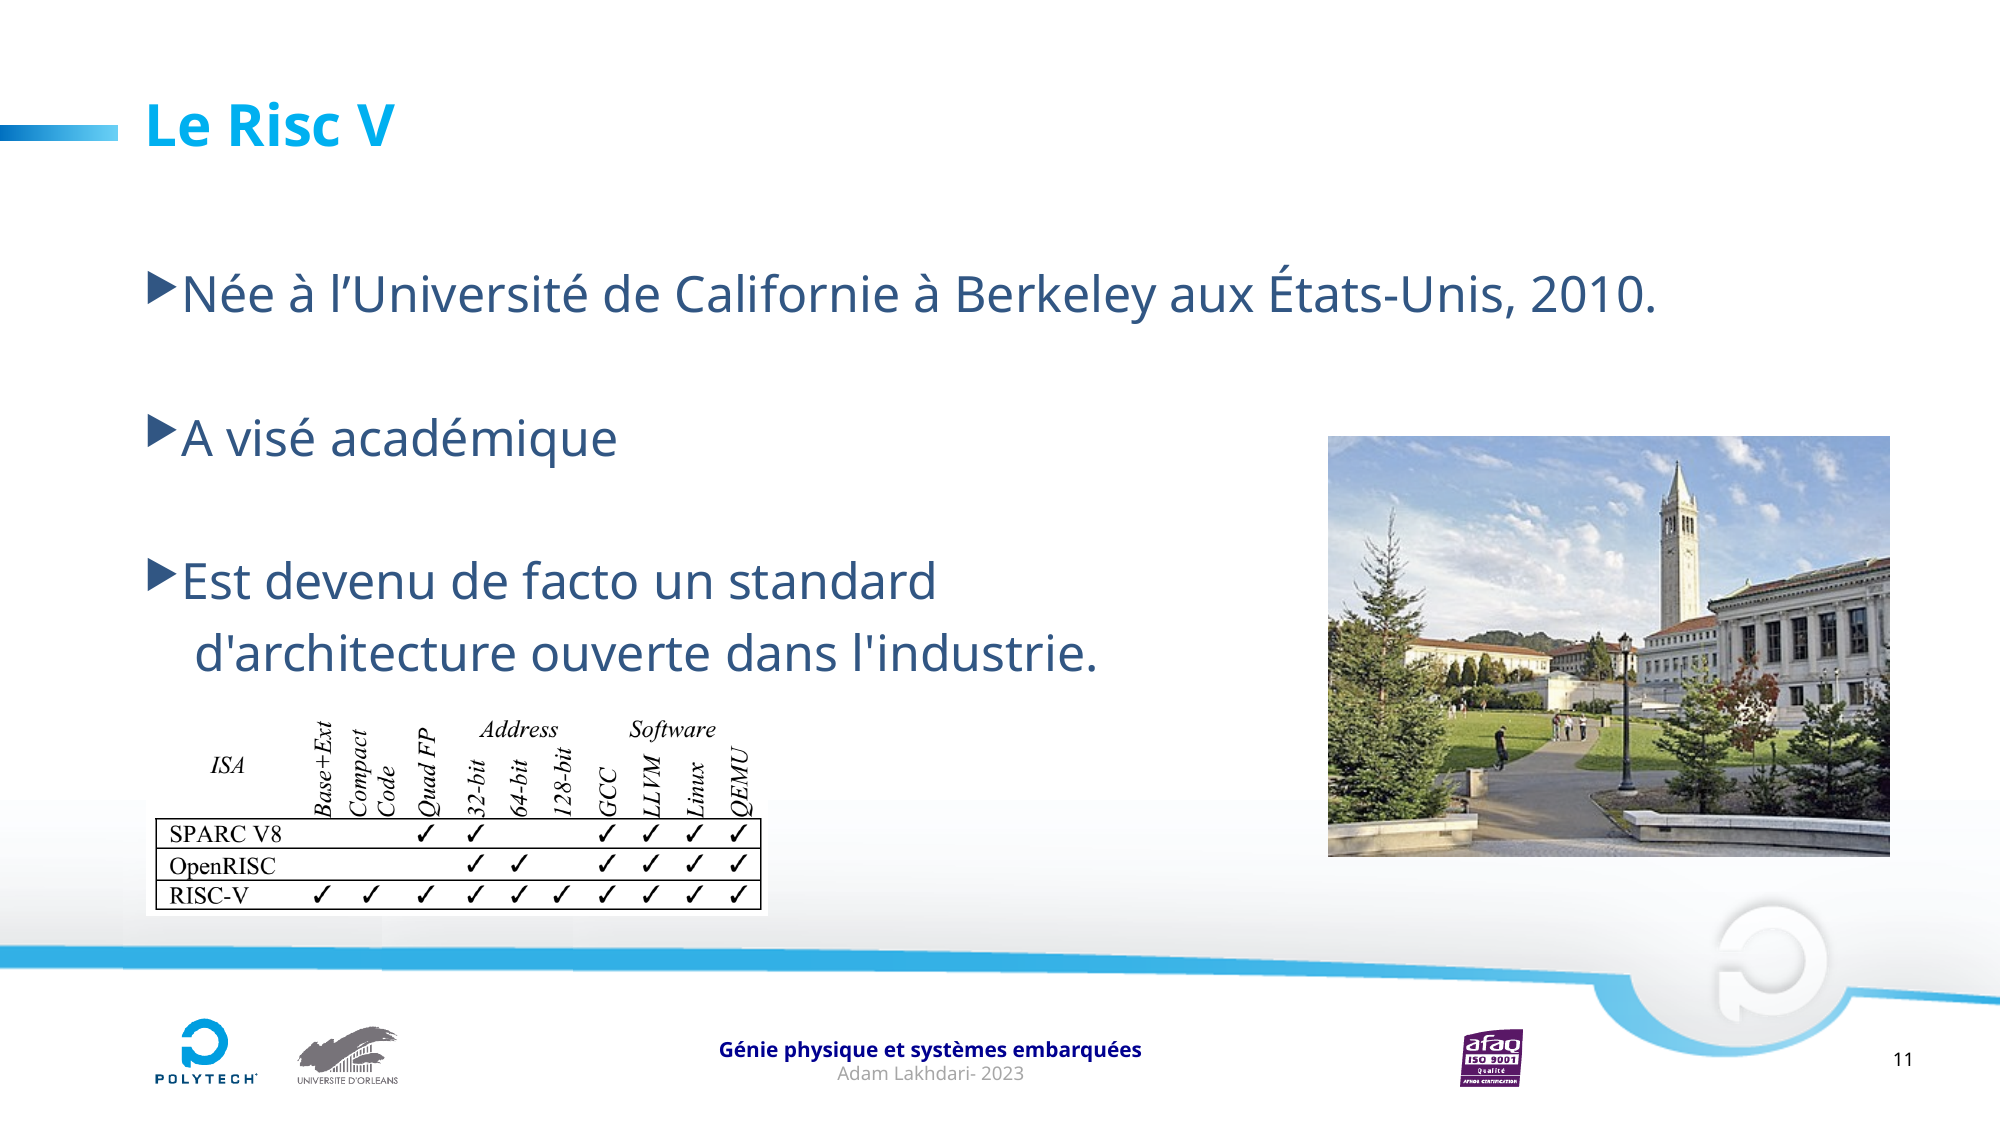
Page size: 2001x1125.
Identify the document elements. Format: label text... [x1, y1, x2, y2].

list Née à l’Université de Californie à Berkeley aux États-Unis, 2010. A visé académique Est devenu de facto un standard d'architecture ouverte dans l'industrie. [129, 255, 1950, 940]
picture [146, 709, 768, 916]
picture [1328, 436, 1890, 857]
text_box Génie physique et systèmes embarquées Adam Lakhdari- 2023 [402, 1035, 1459, 1085]
title Le Risc V [129, 29, 1930, 218]
picture [0, 800, 2000, 1125]
